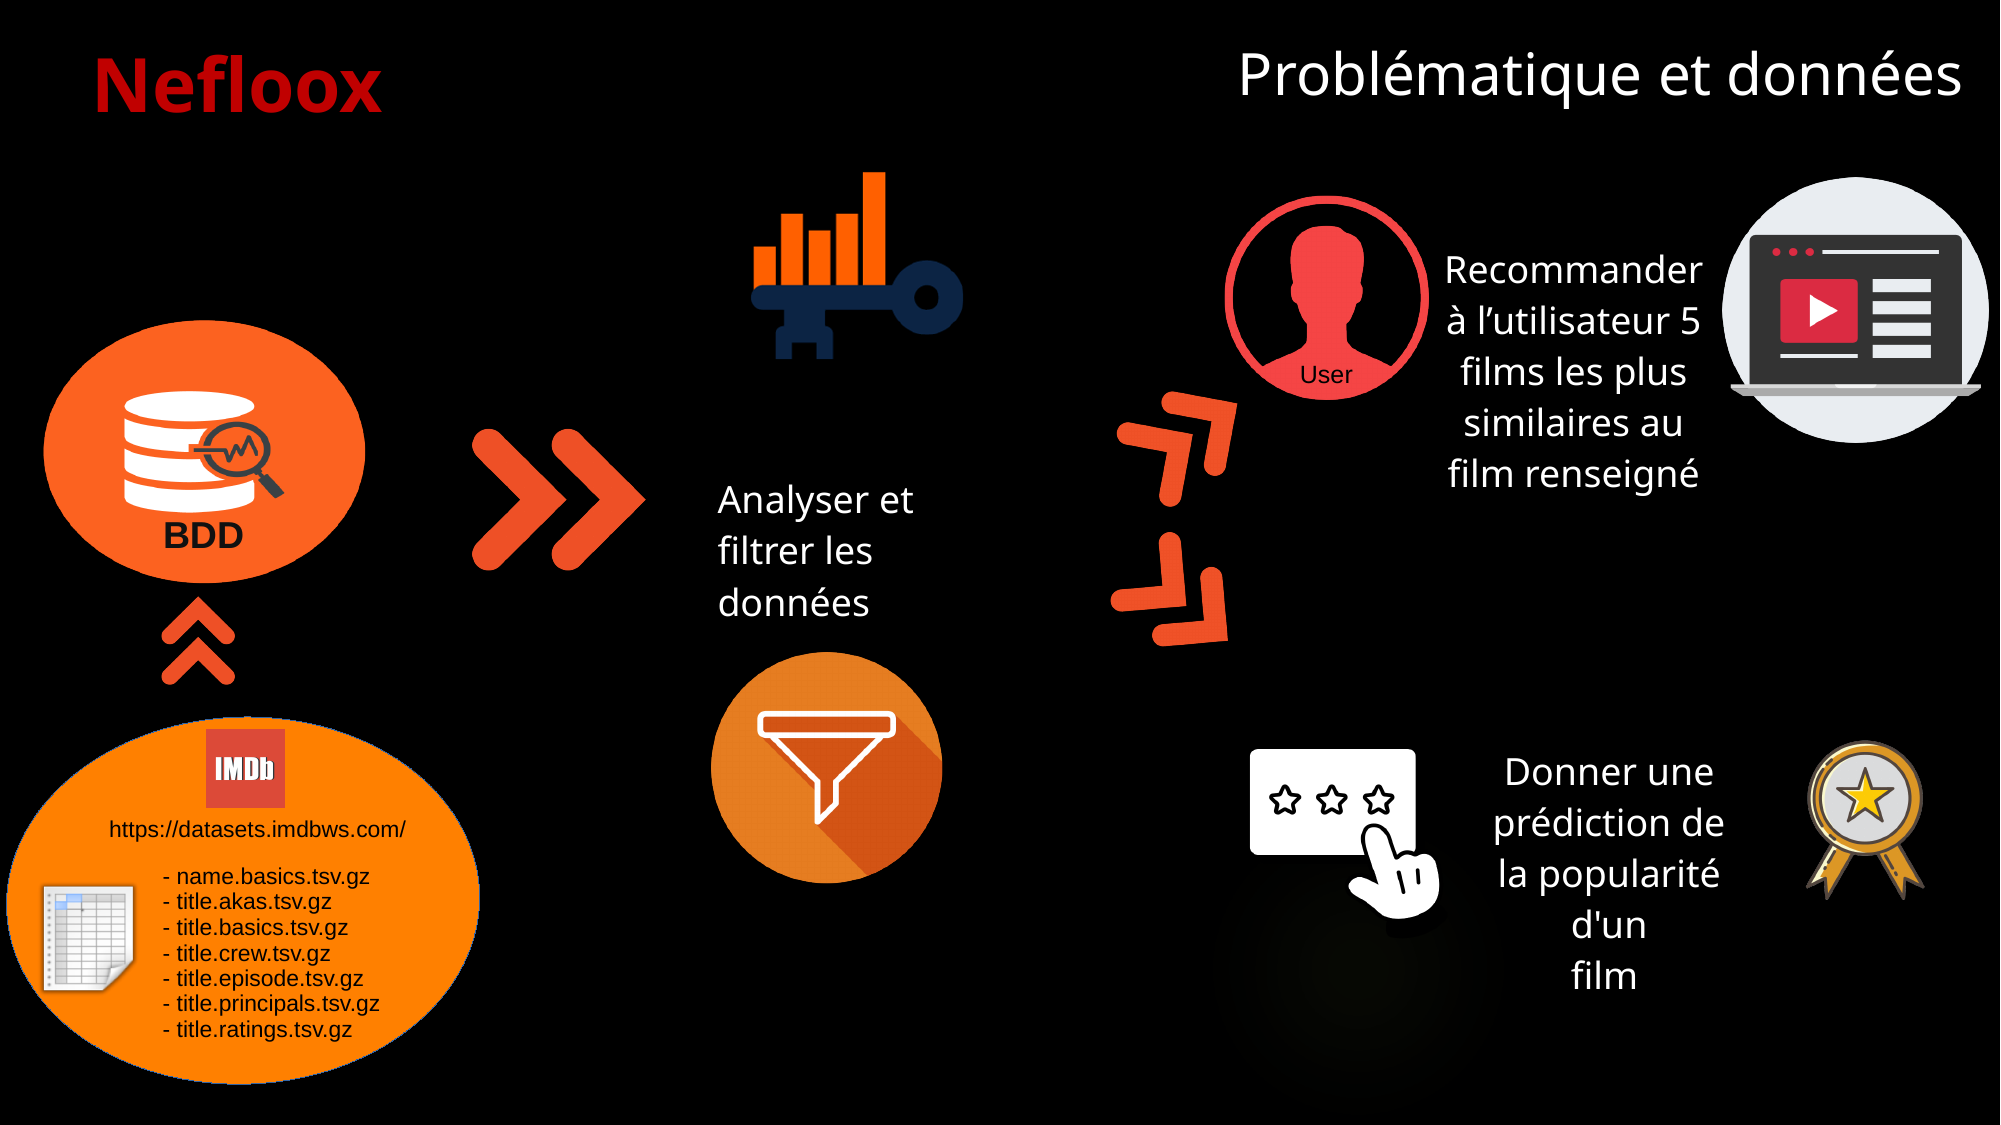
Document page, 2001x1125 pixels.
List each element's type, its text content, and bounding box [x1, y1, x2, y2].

picture [1722, 177, 1989, 443]
text_box [150, 1071, 328, 1085]
picture [41, 318, 367, 585]
picture [1099, 181, 1443, 686]
text_box [414, 807, 480, 1026]
picture [1216, 708, 1483, 975]
text_box Nefloox [76, 25, 443, 128]
text_box [6, 716, 409, 982]
picture [29, 879, 148, 999]
text_box Analyser et filtrer les données [702, 466, 1028, 557]
text_box Problématique et données [1122, 29, 1979, 115]
picture [472, 413, 646, 586]
text_box - name.basics.tsv.gz - title.akas.tsv.gz - title.basics.tsv.gz - title.crew.tsv.gz - title.episode.tsv.gz - title.principals.tsv.gz - title.ratings.tsv.gz [147, 856, 414, 1071]
text_box https://datasets.imdbws.com/ [94, 767, 449, 893]
picture [1783, 738, 1947, 902]
picture [206, 729, 285, 767]
picture [738, 147, 975, 384]
text_box [41, 999, 147, 1070]
text_box Donner une prédiction de la popularité d'un film [1458, 738, 1760, 941]
picture [153, 596, 243, 686]
text_box Recommander à l’utilisateur 5 films les plus similaires au film renseigné [1423, 236, 1725, 439]
picture [708, 649, 945, 886]
